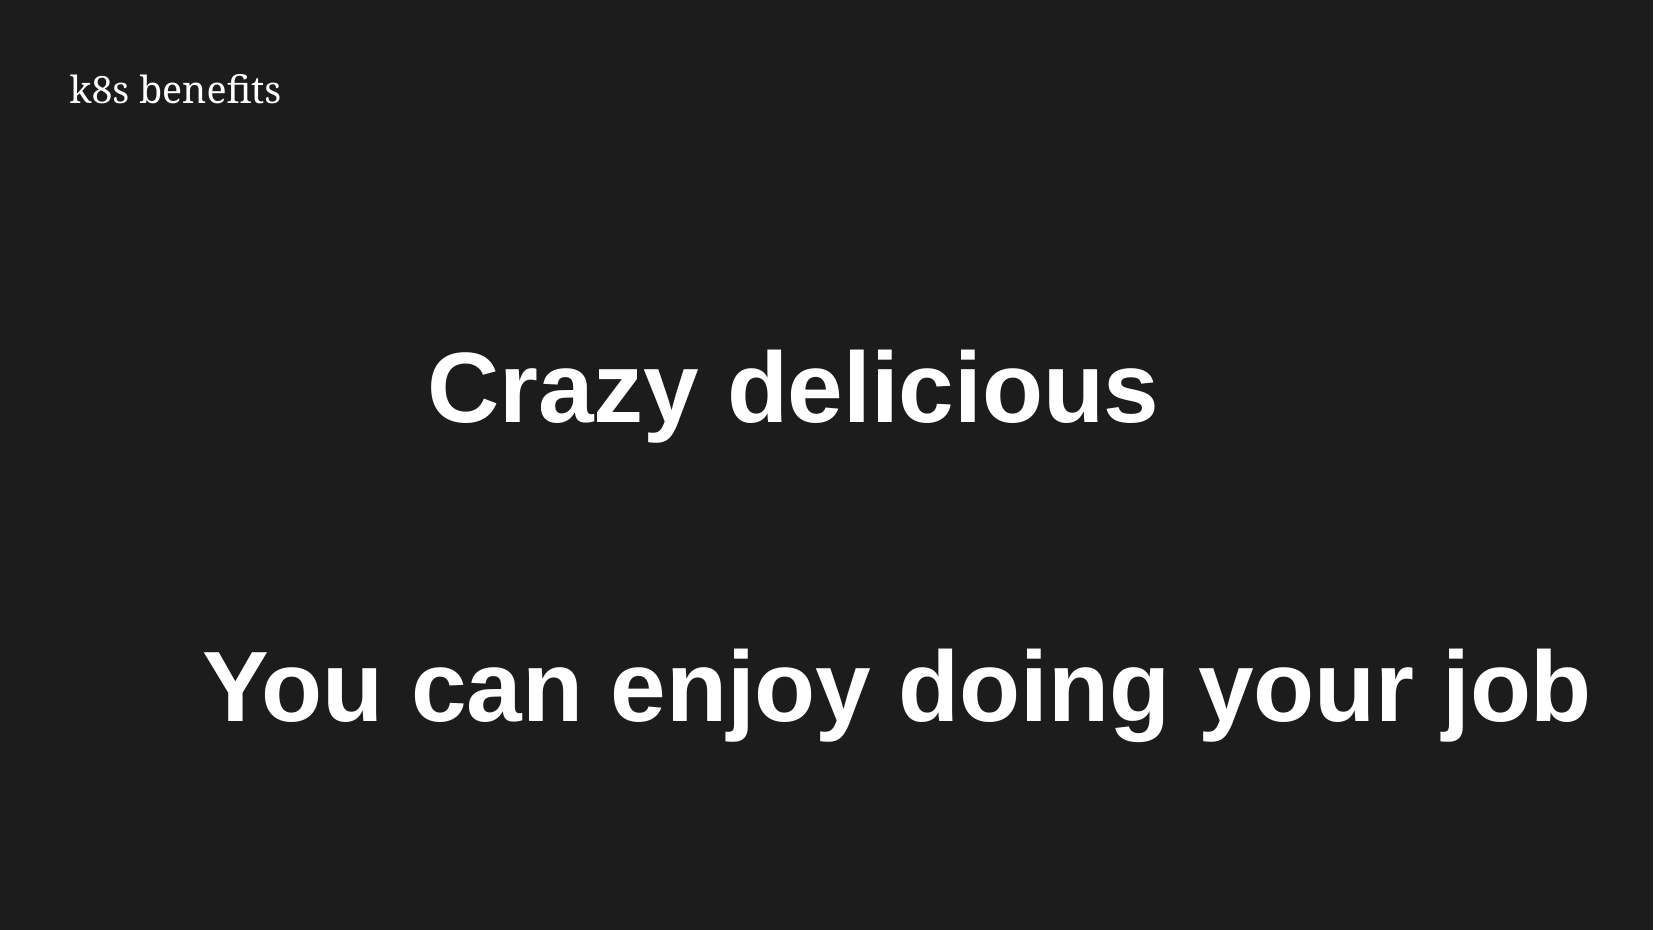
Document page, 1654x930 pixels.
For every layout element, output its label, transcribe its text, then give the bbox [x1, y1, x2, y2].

text_box k8s benefits [54, 56, 451, 113]
text_box Crazy delicious [412, 324, 1313, 511]
text_box You can enjoy doing your job [187, 511, 1613, 751]
